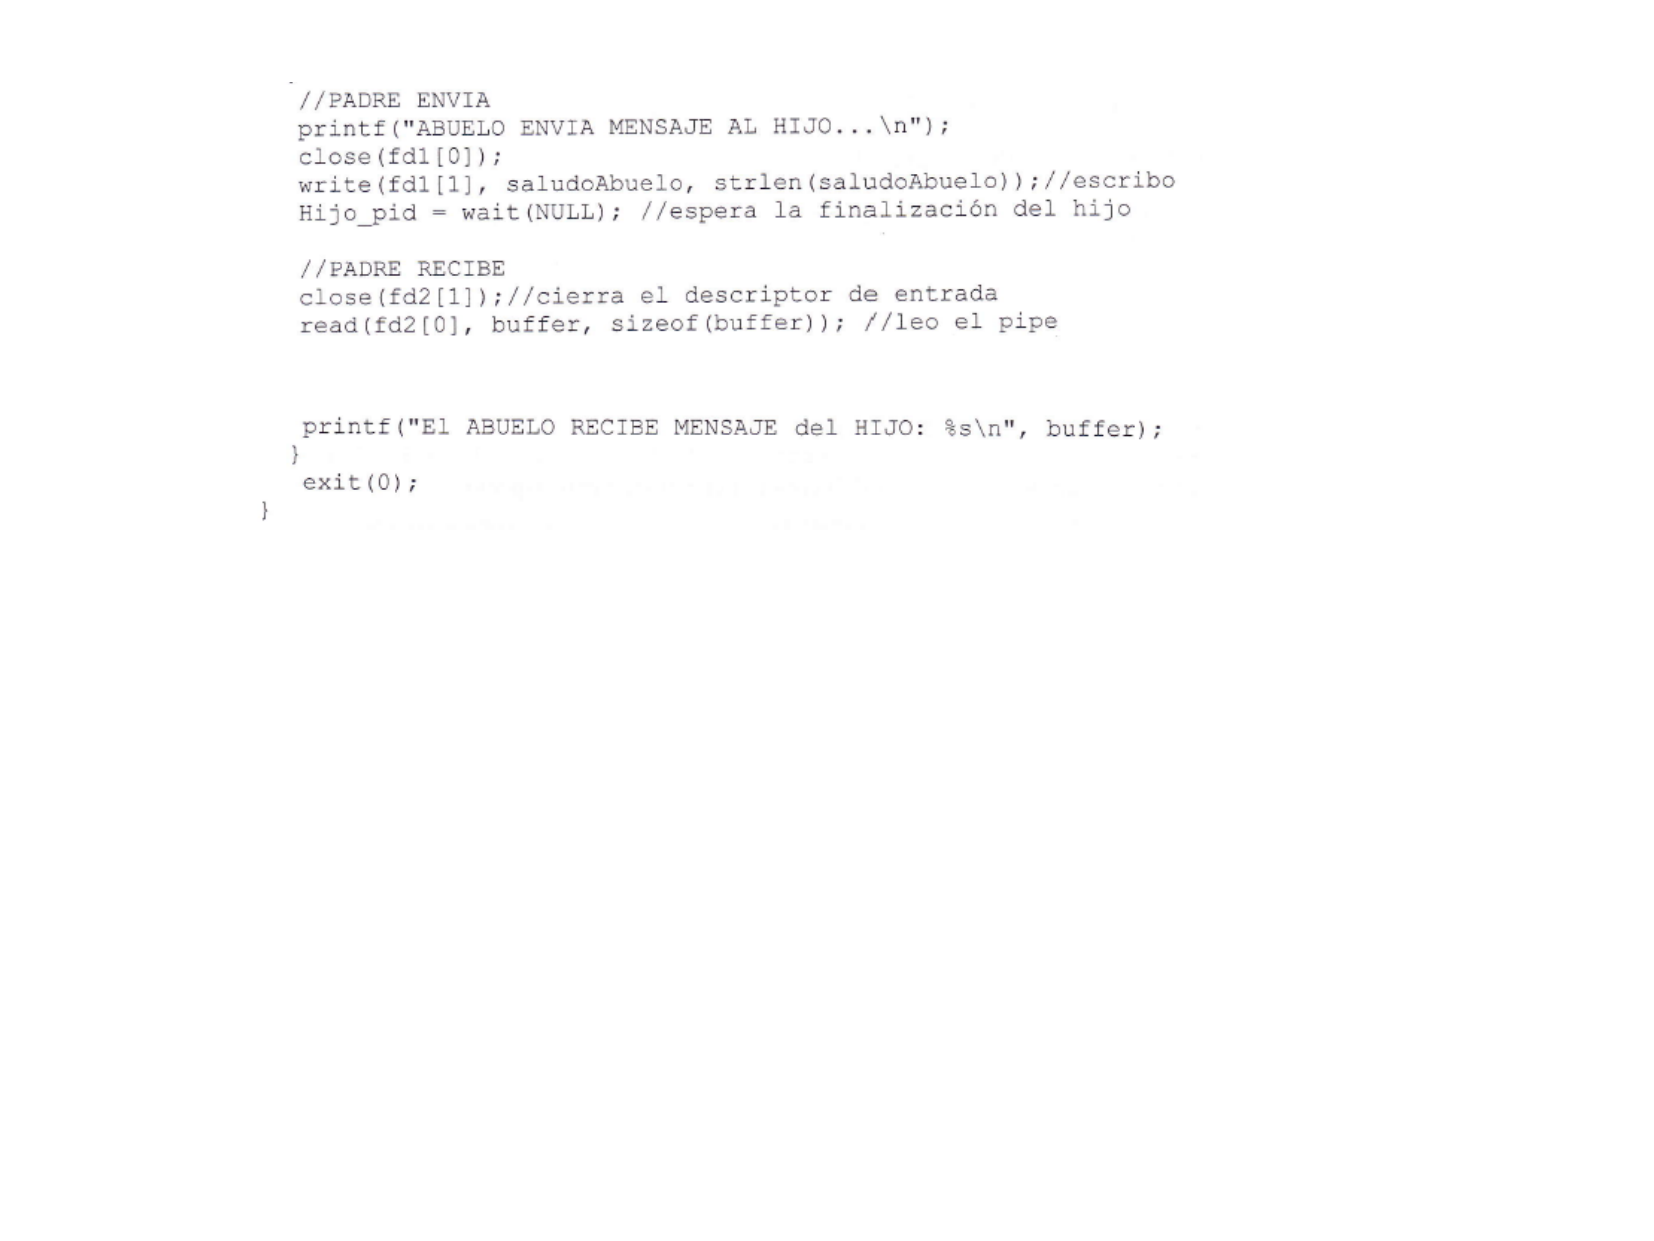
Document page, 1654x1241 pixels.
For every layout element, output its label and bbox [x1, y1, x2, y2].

picture [272, 82, 1205, 364]
picture [230, 389, 1205, 530]
